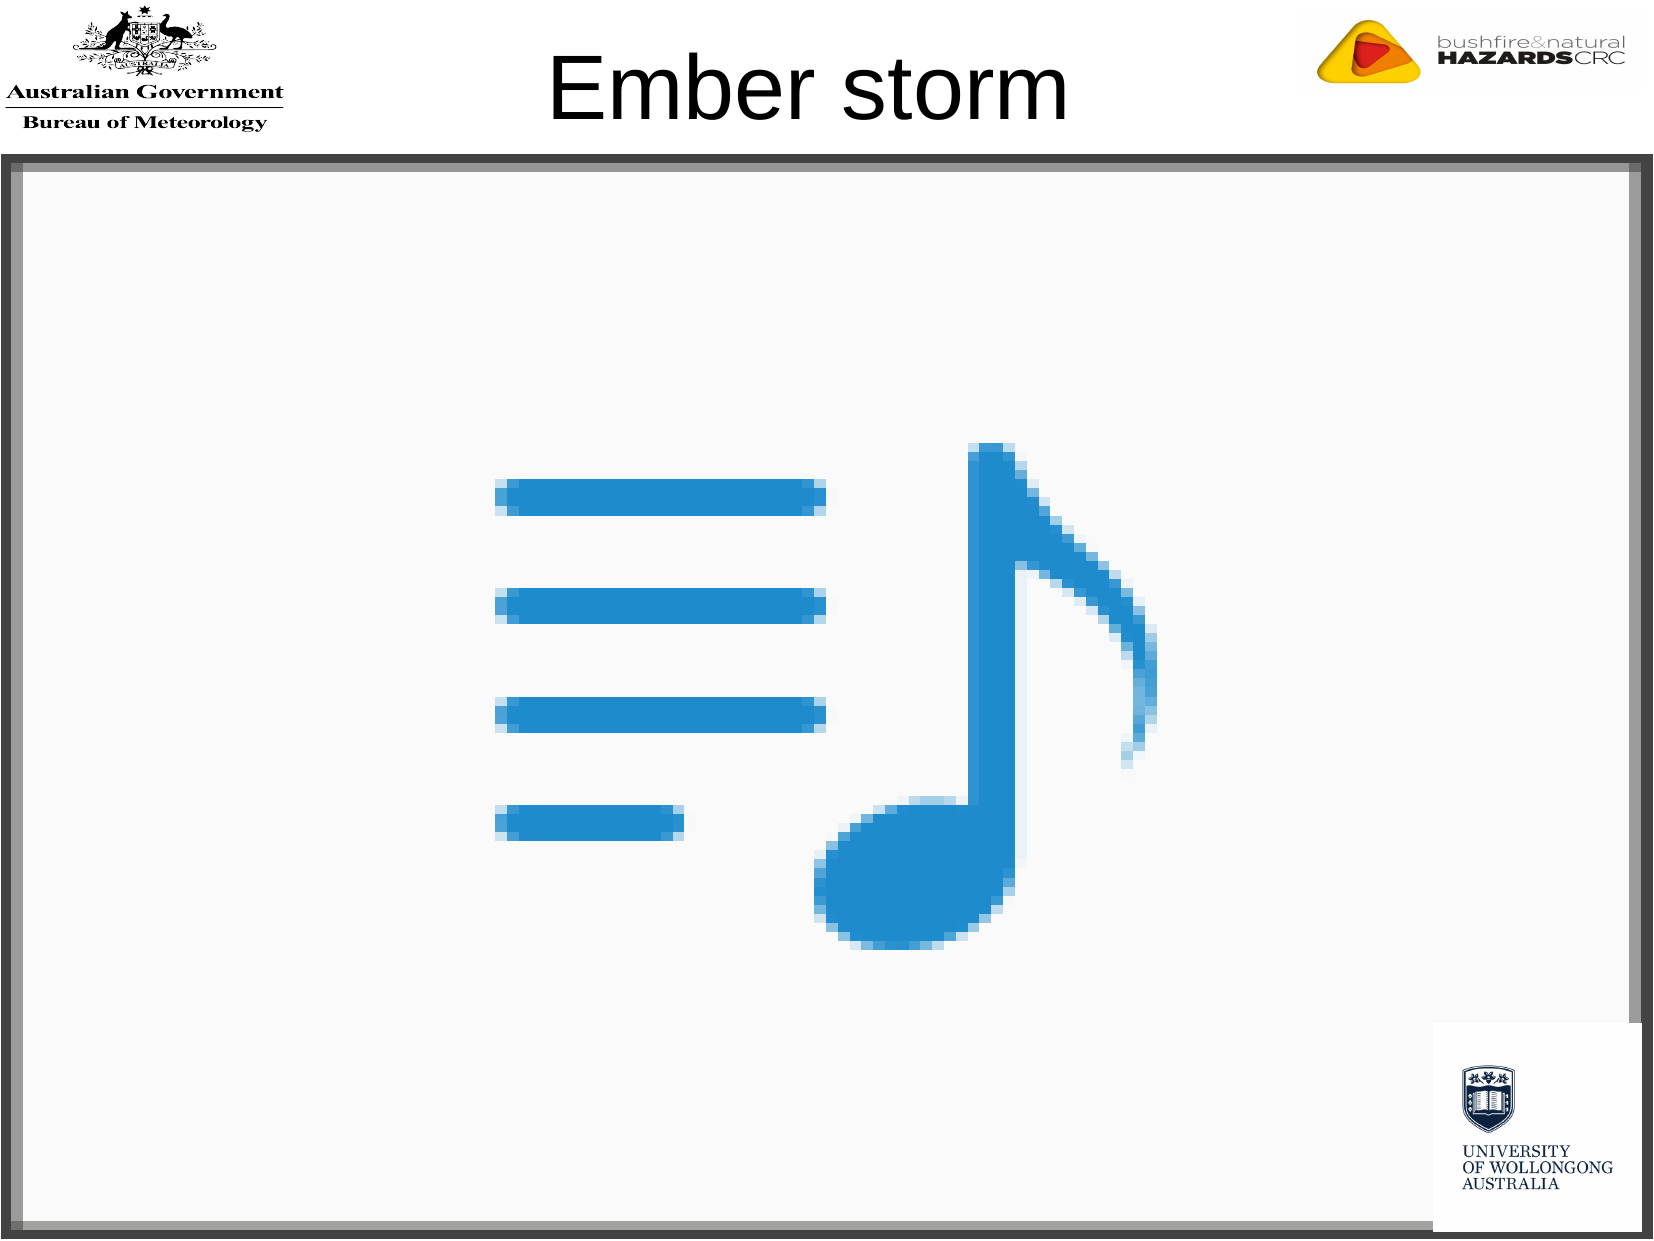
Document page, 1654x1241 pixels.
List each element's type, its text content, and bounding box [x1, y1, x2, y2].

picture [1329, 8, 1642, 95]
picture [5, 5, 284, 132]
text_box [0, 153, 1654, 1241]
title Ember storm [289, 0, 1329, 166]
picture [1433, 1023, 1642, 1232]
